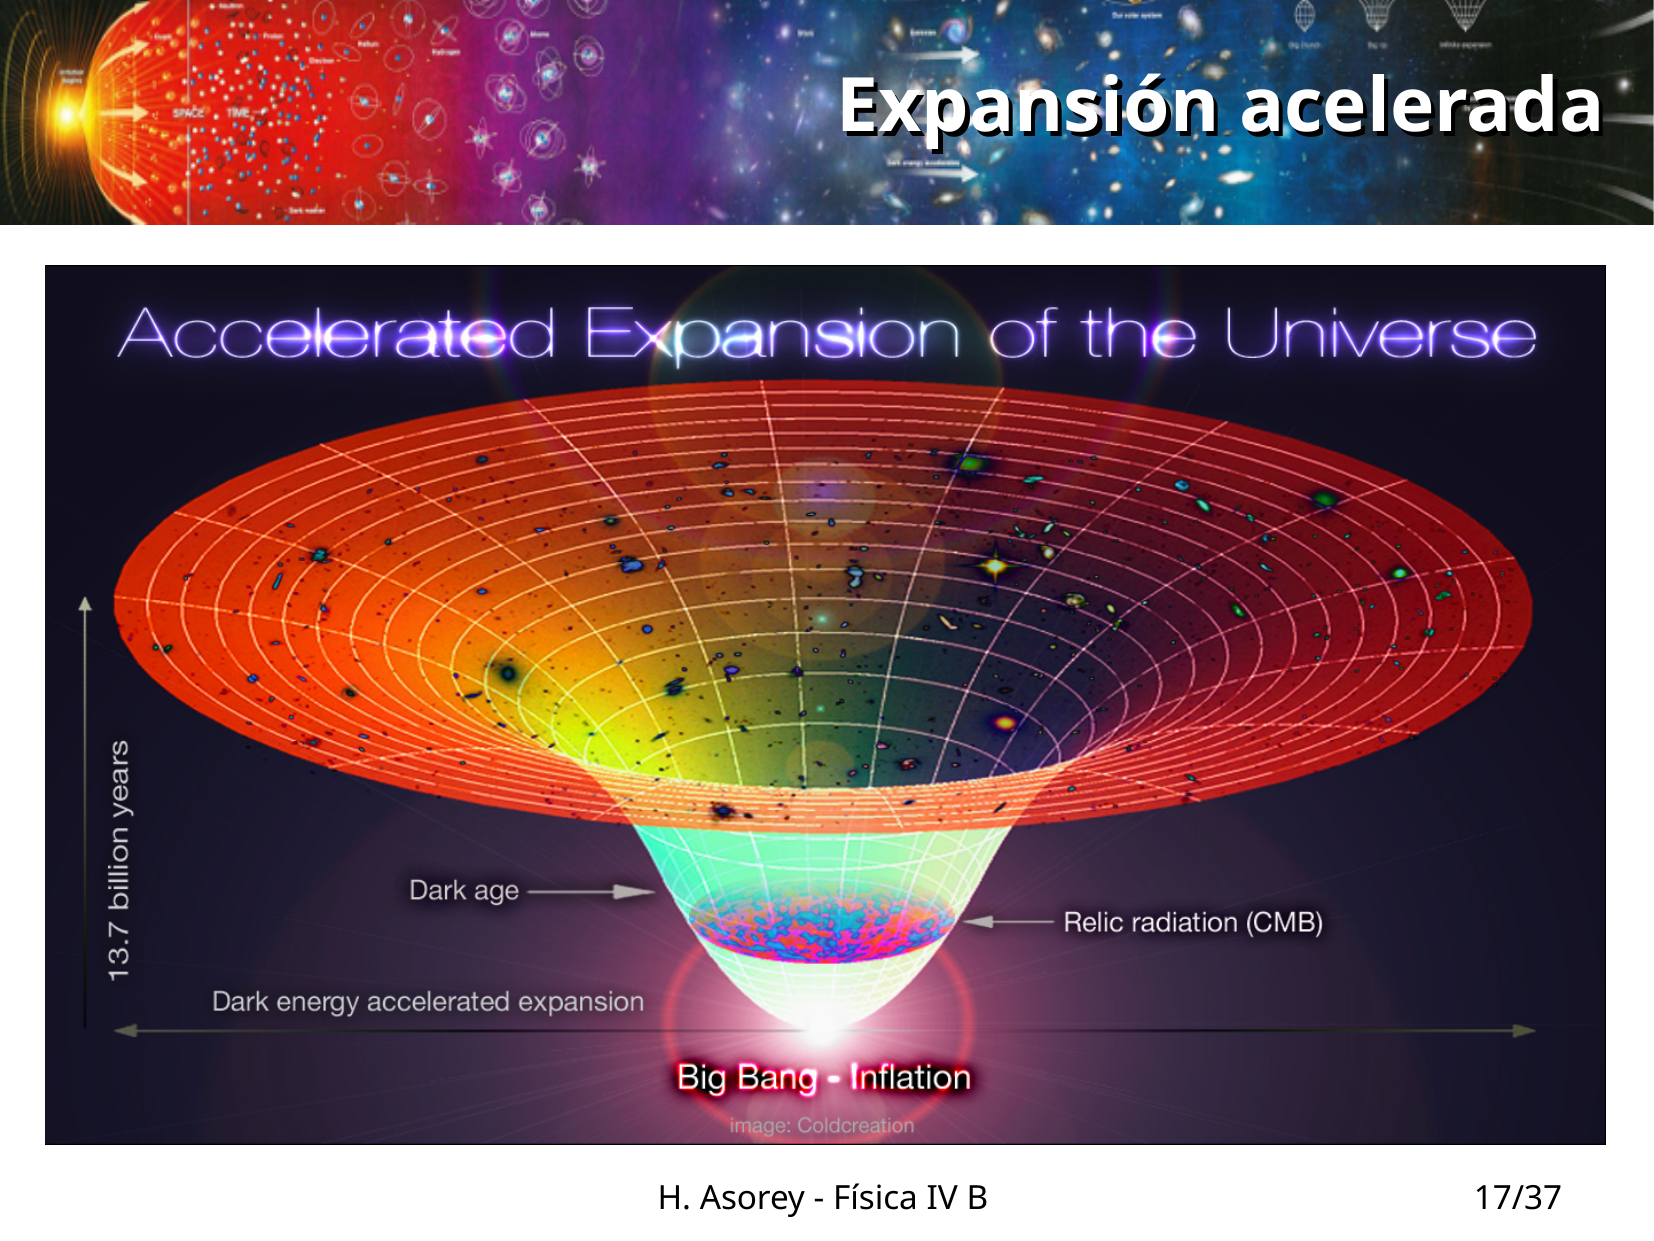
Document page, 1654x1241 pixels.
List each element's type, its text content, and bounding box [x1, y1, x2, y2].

picture [45, 265, 1606, 1145]
title Expansión acelerada [45, 15, 1606, 191]
picture [0, 0, 1654, 225]
